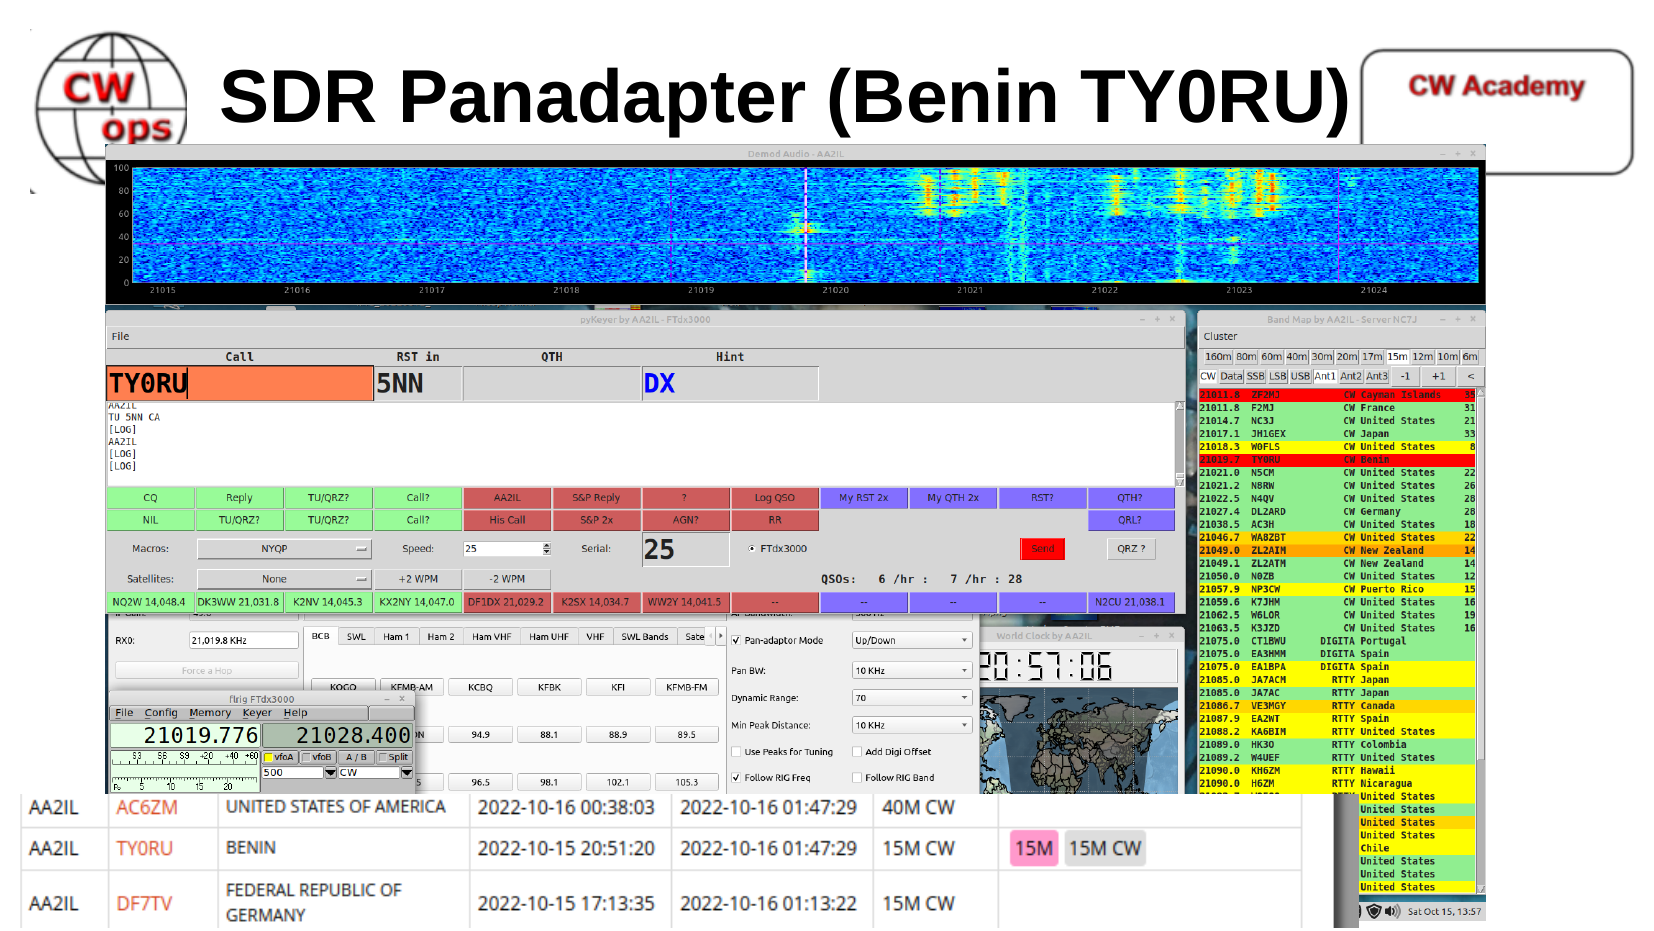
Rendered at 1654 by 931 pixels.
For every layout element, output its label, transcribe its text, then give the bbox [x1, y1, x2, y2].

title SDR Panadapter (Benin TY0RU) [41, 19, 1531, 175]
picture [0, 29, 1640, 928]
